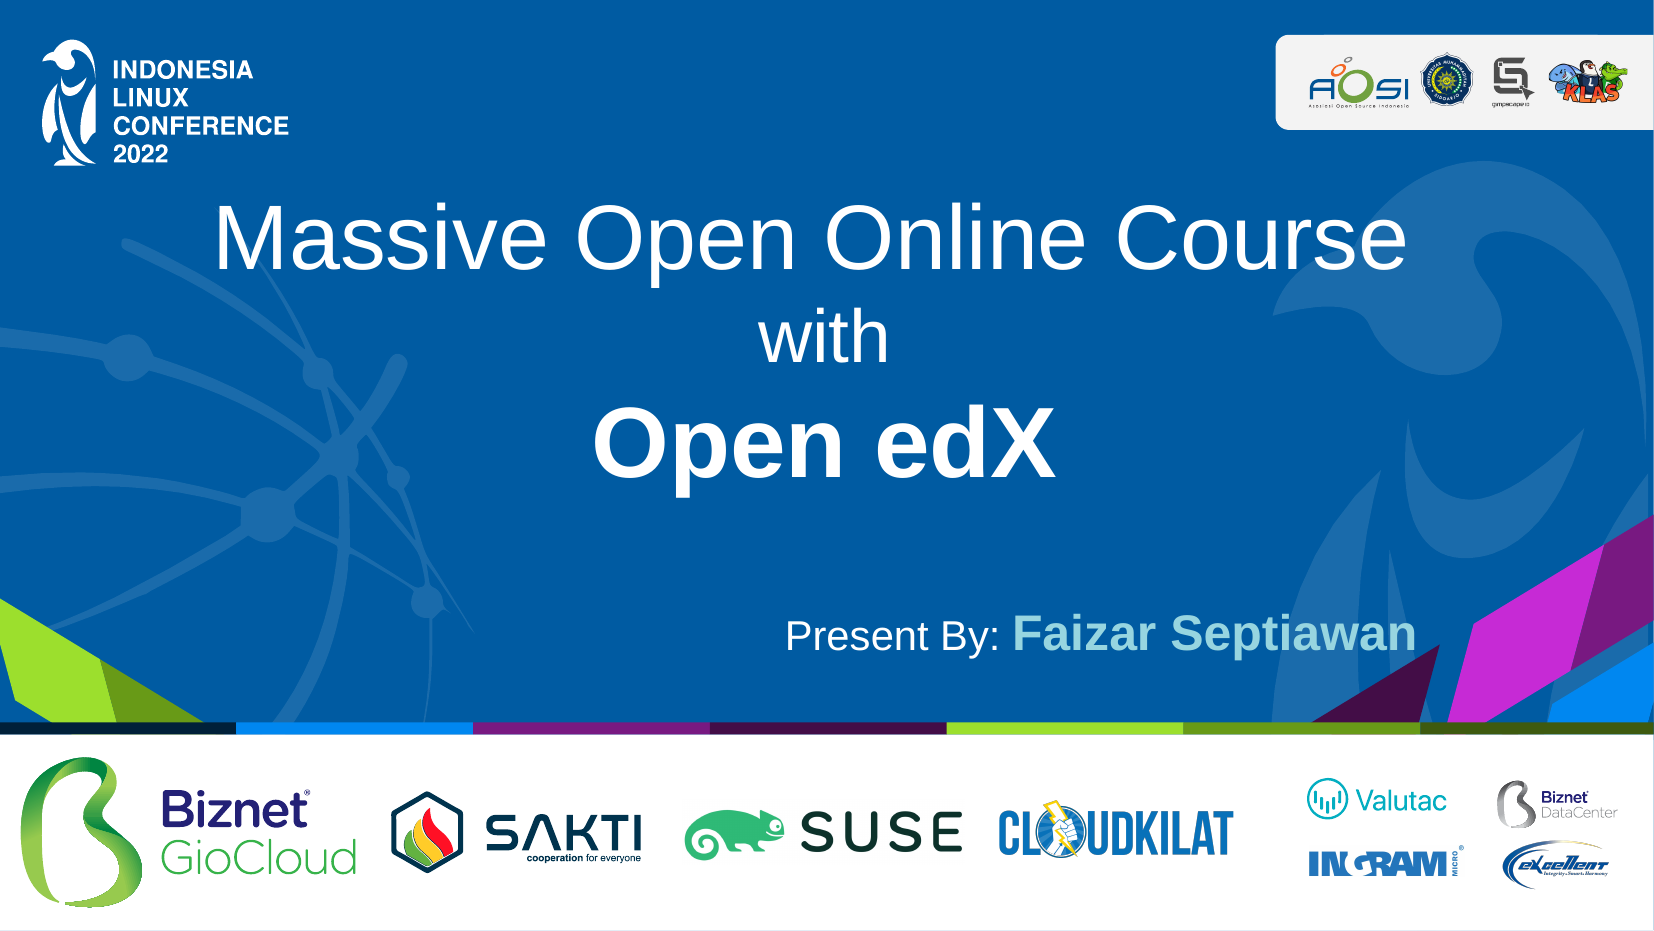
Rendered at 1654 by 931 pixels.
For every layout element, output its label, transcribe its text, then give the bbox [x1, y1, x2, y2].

picture [1309, 845, 1465, 877]
picture [1420, 52, 1474, 58]
text_box Present By: Faizar Septiawan [642, 599, 1543, 675]
text_box Massive Open Online Course with Open edX [112, 58, 1538, 617]
picture [1548, 60, 1628, 103]
picture [682, 799, 965, 865]
picture [626, 855, 634, 862]
picture [1496, 840, 1620, 890]
picture [999, 800, 1234, 858]
